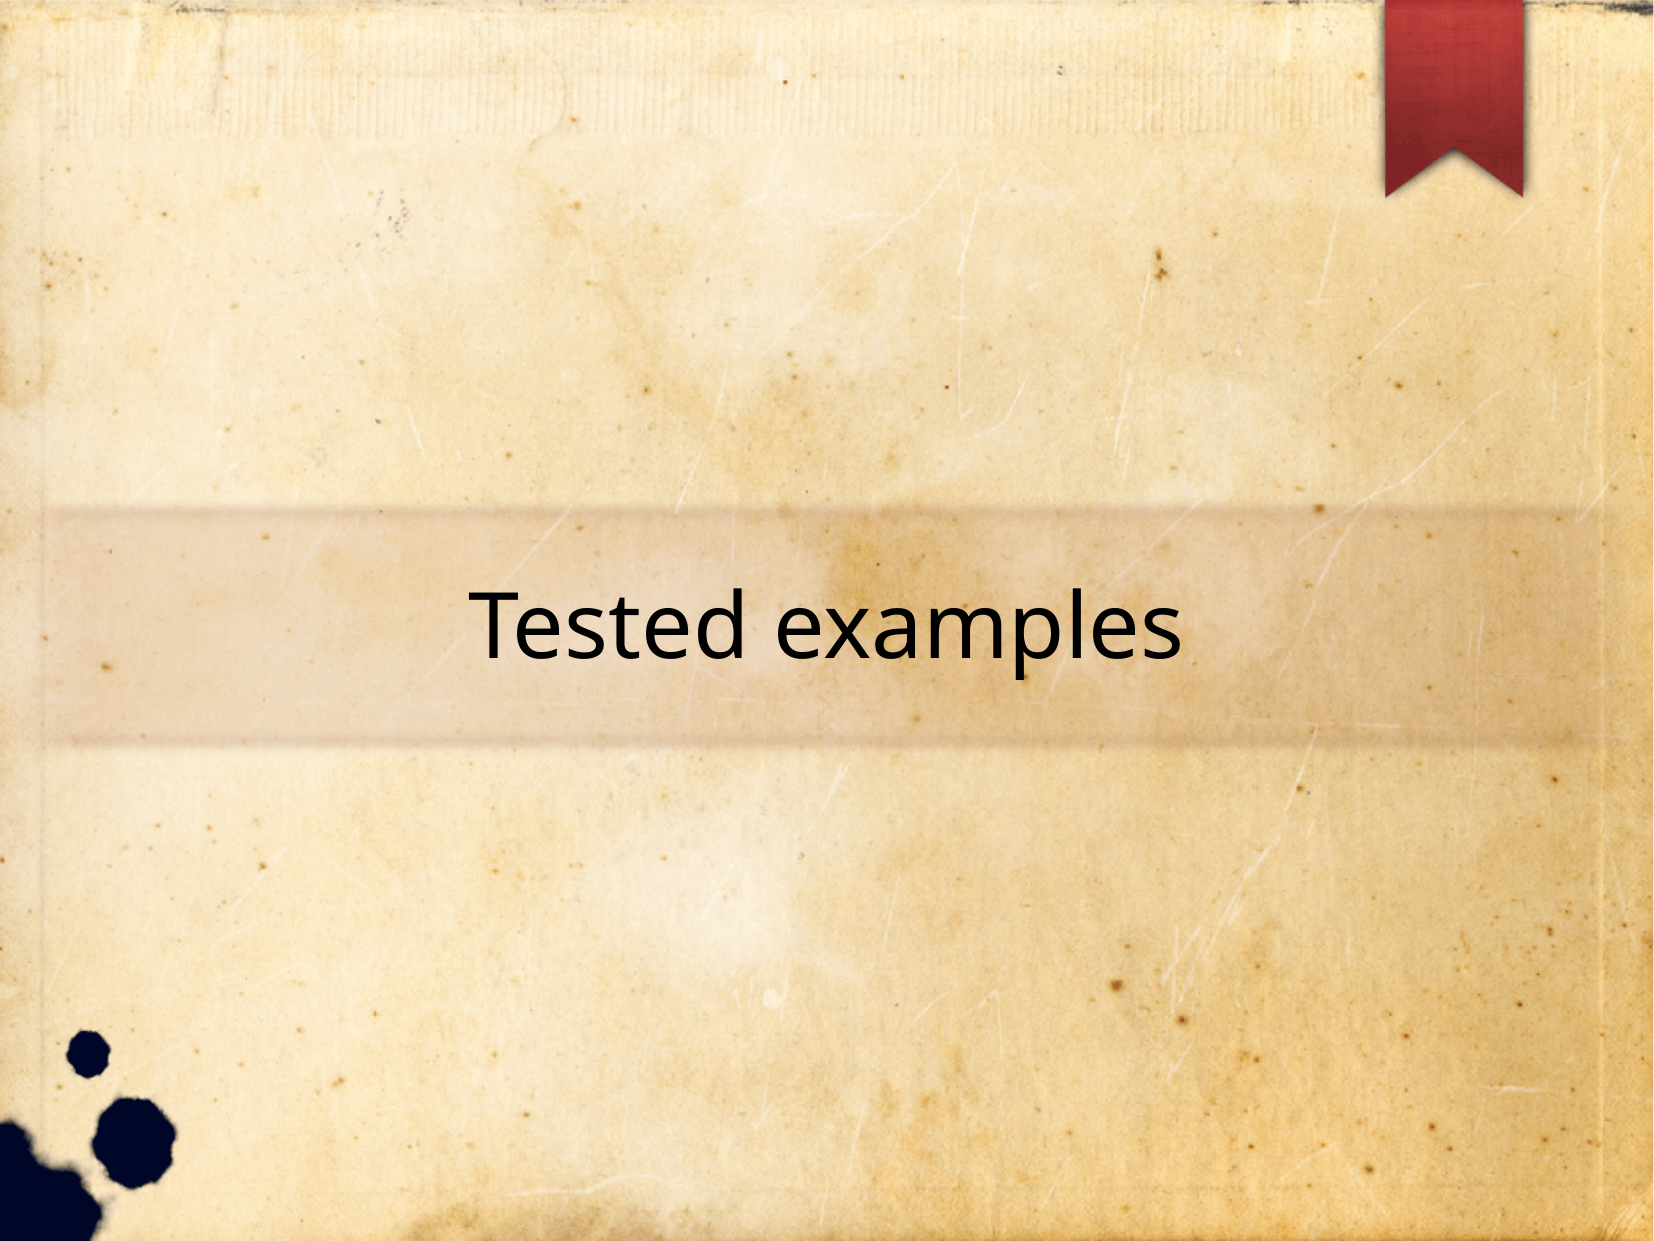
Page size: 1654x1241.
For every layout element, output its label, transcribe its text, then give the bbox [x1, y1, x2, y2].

picture [0, 0, 1654, 1241]
title Tested examples [82, 519, 1571, 727]
